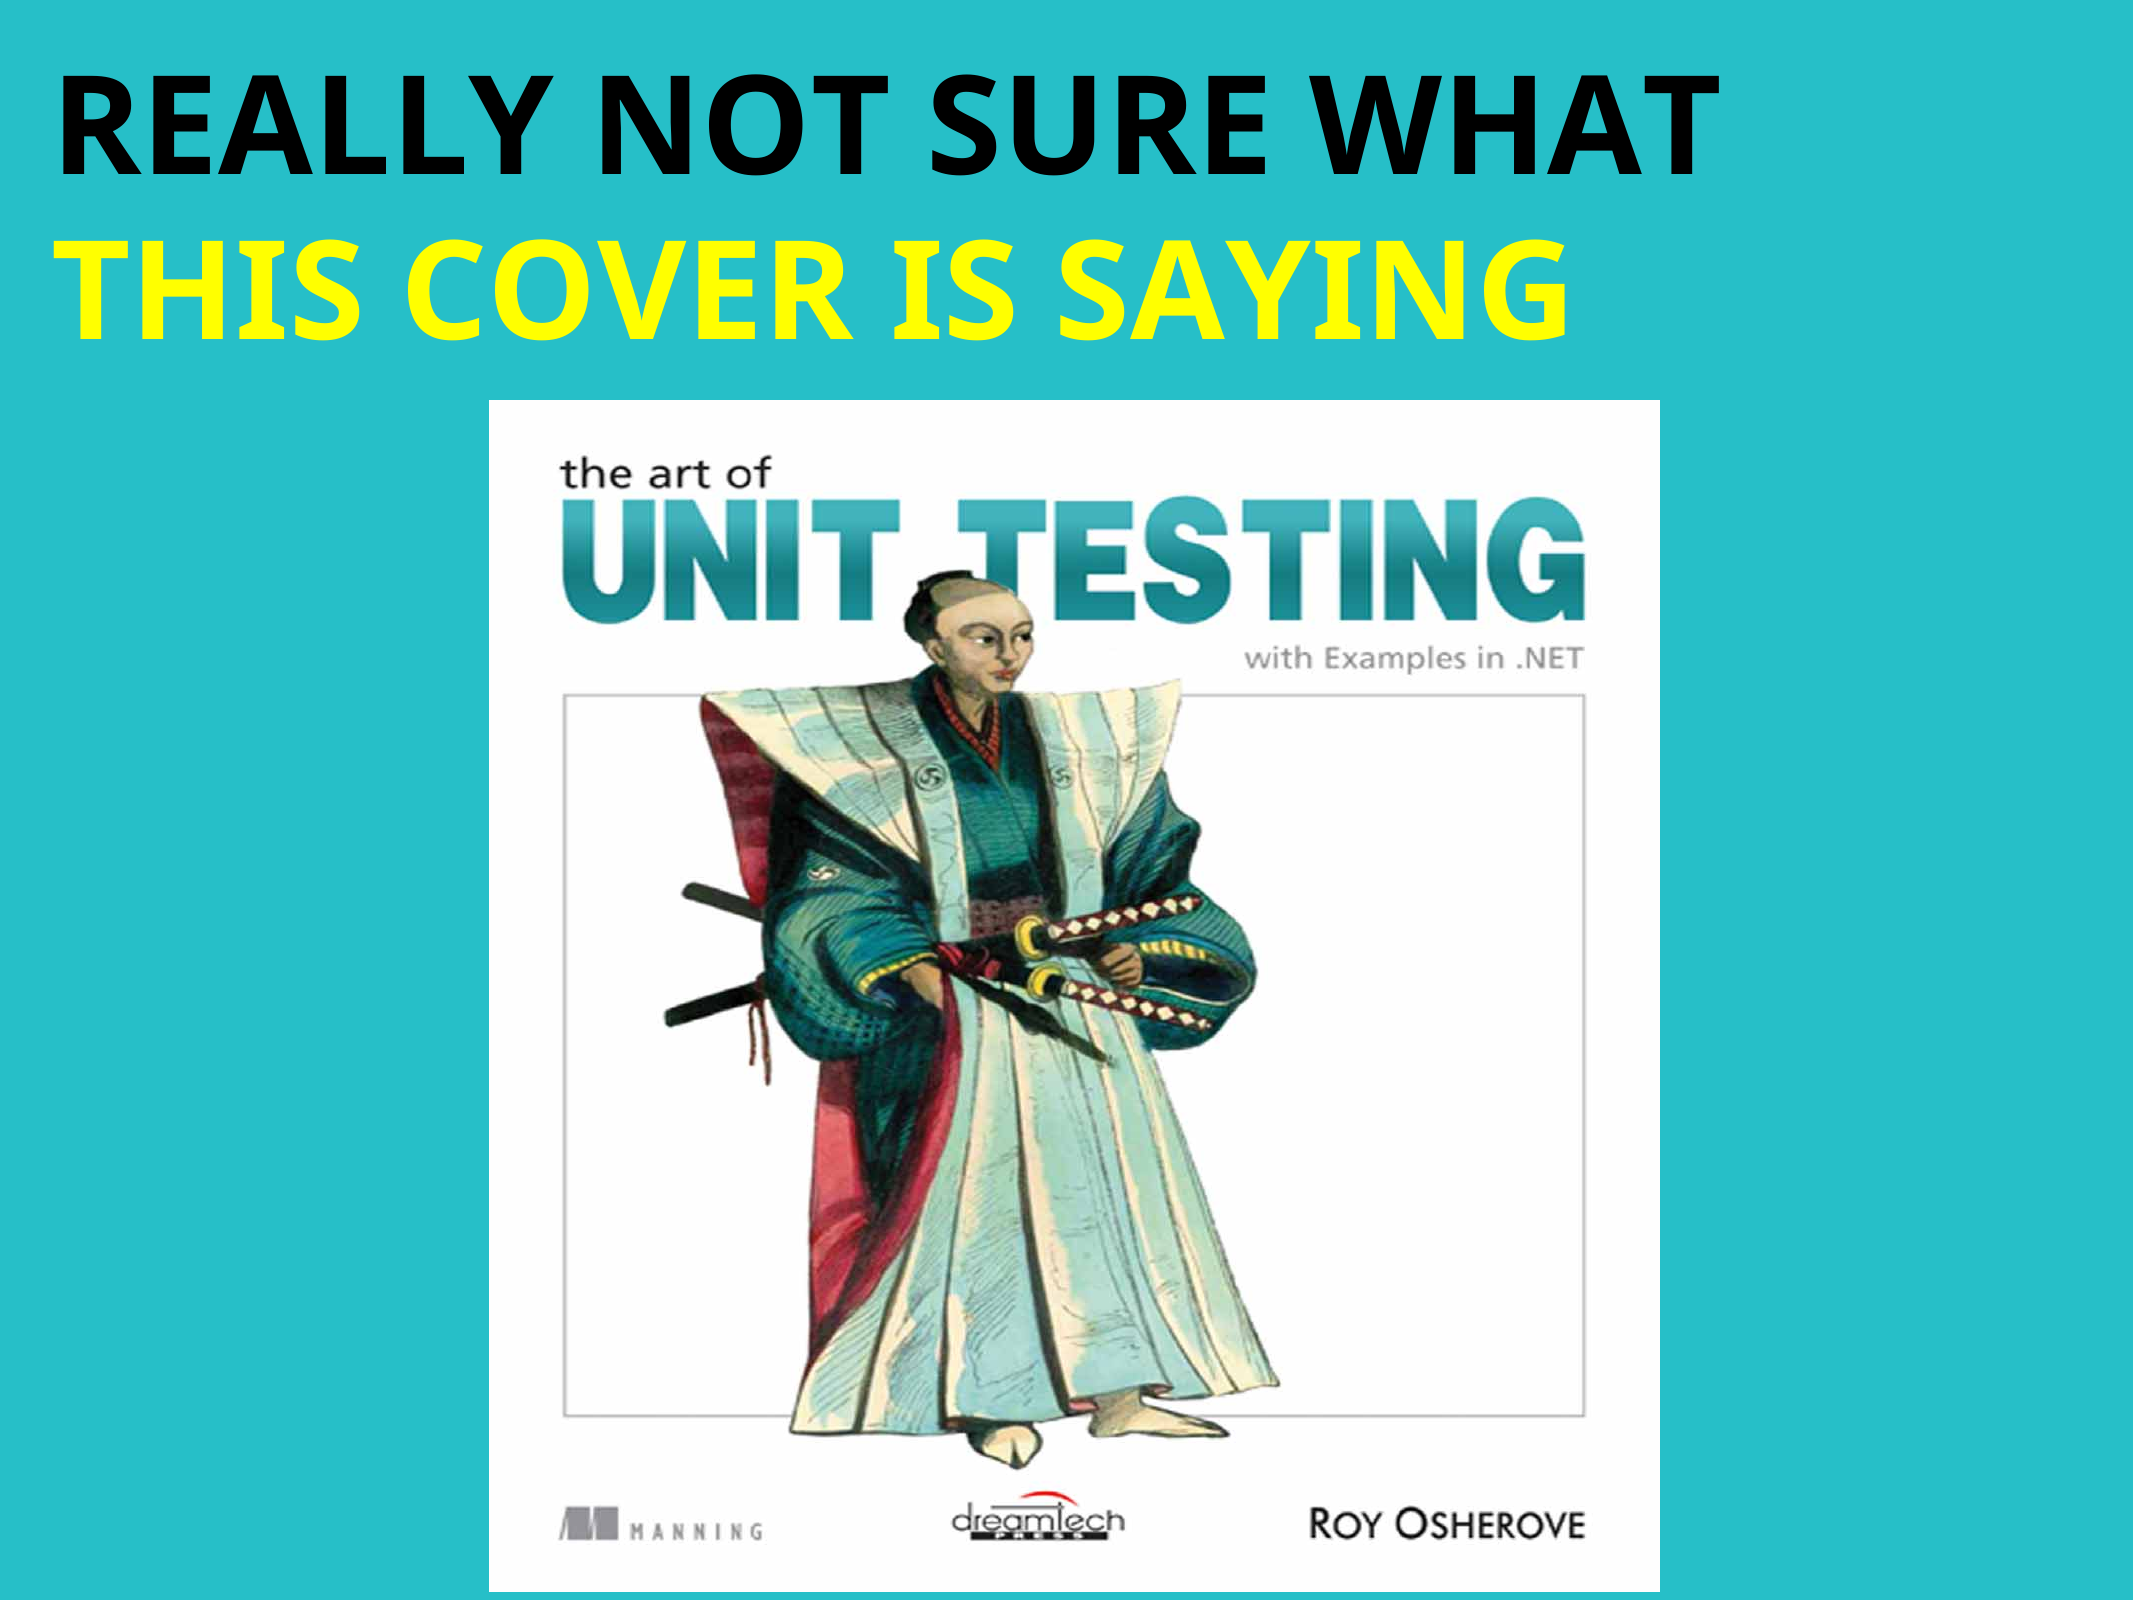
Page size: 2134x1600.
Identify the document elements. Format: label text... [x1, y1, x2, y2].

picture [489, 400, 1660, 1592]
text_box REALLY NOT SURE WHAT THIS COVER IS SAYING [41, 37, 2134, 483]
